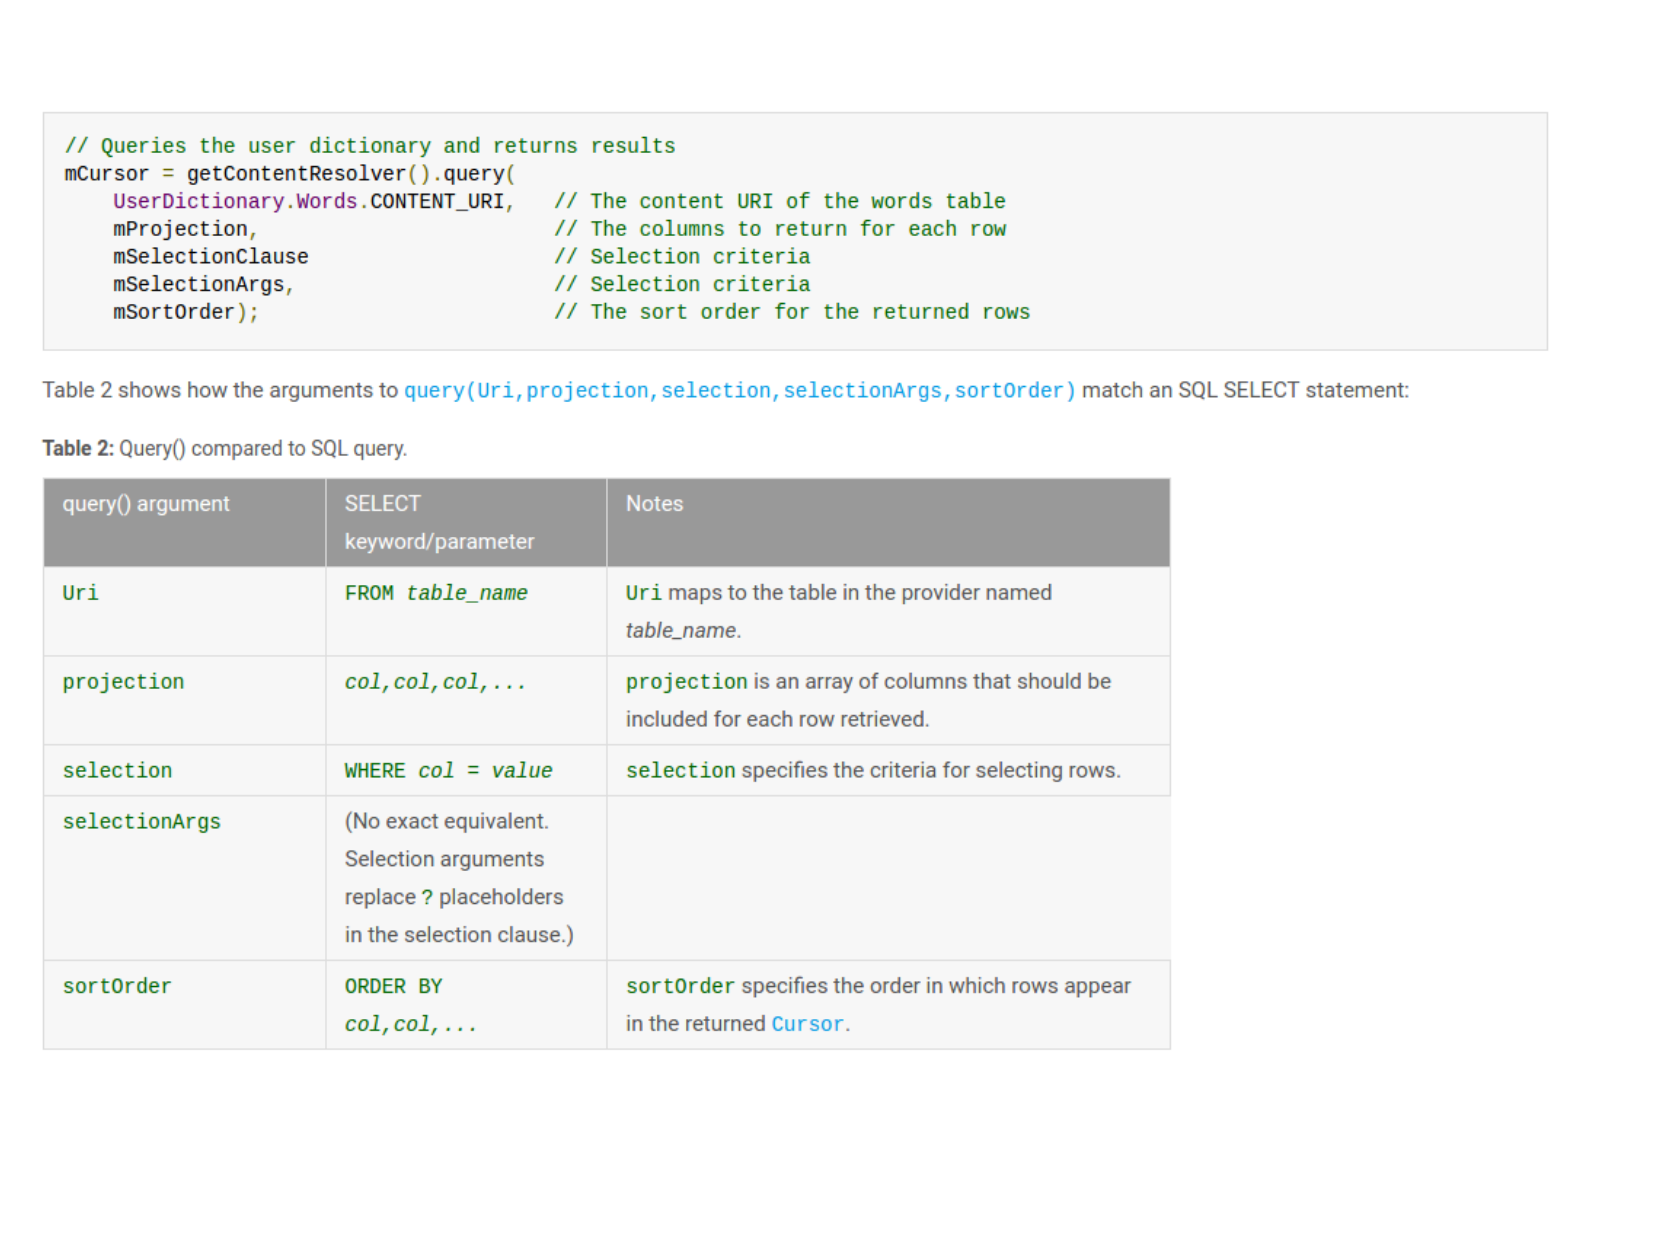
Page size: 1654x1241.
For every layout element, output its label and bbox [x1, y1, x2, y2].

picture [27, 102, 1611, 1053]
